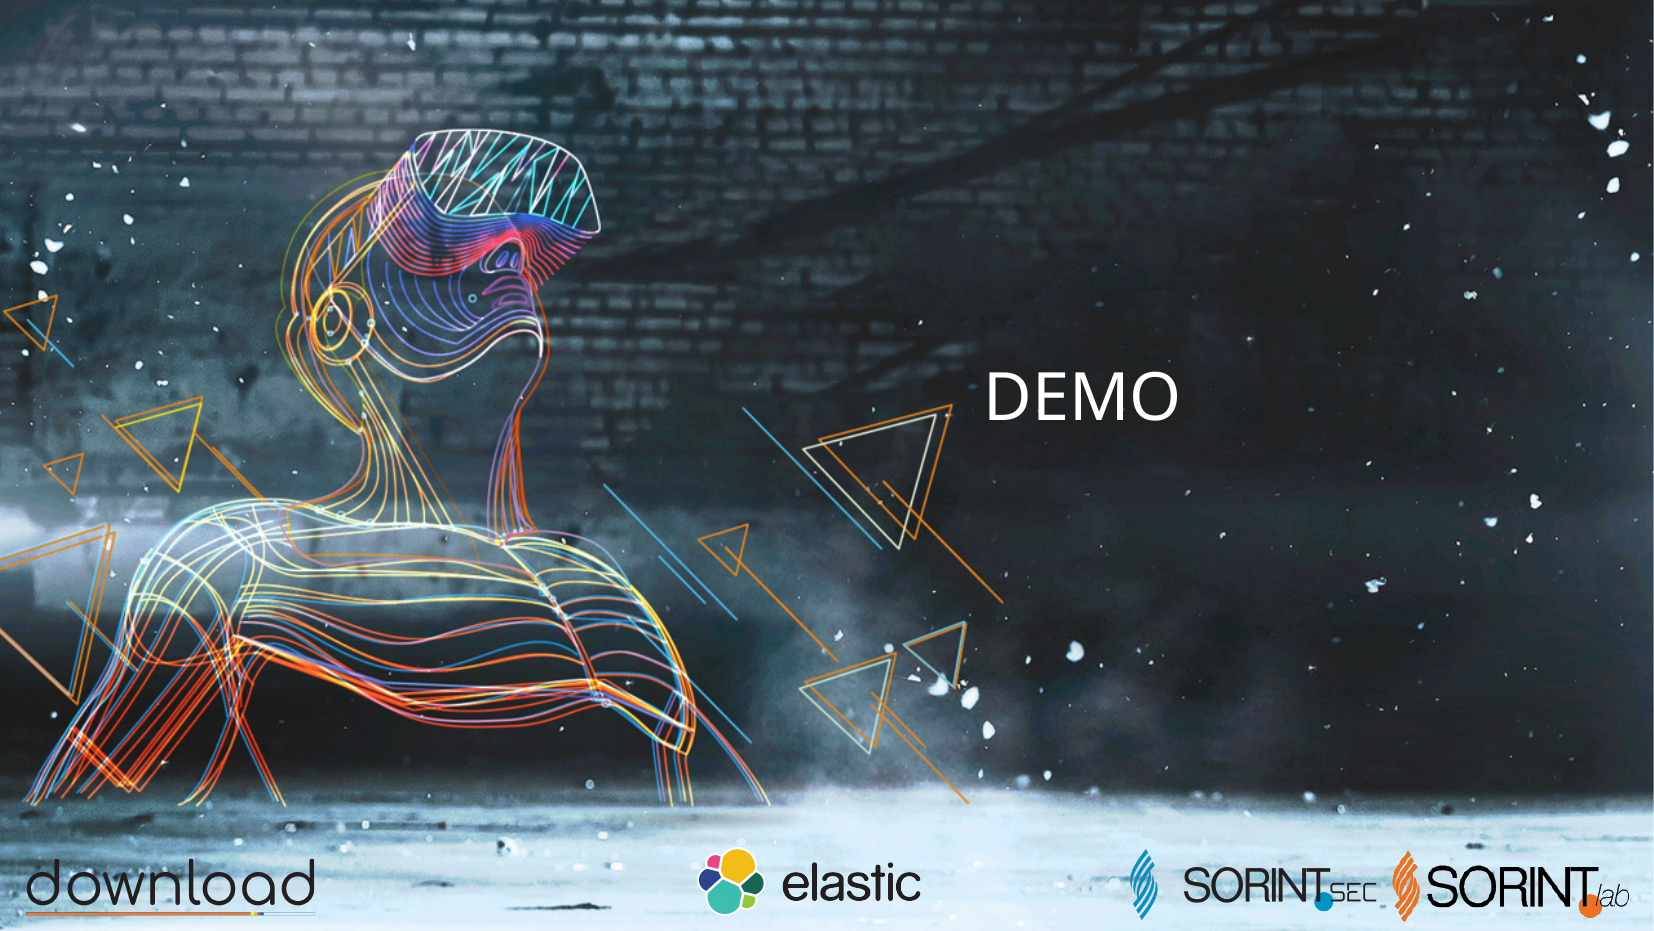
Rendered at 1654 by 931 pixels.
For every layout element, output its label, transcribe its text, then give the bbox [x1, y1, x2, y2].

picture [0, 0, 1654, 931]
title DEMO [968, 243, 1359, 544]
